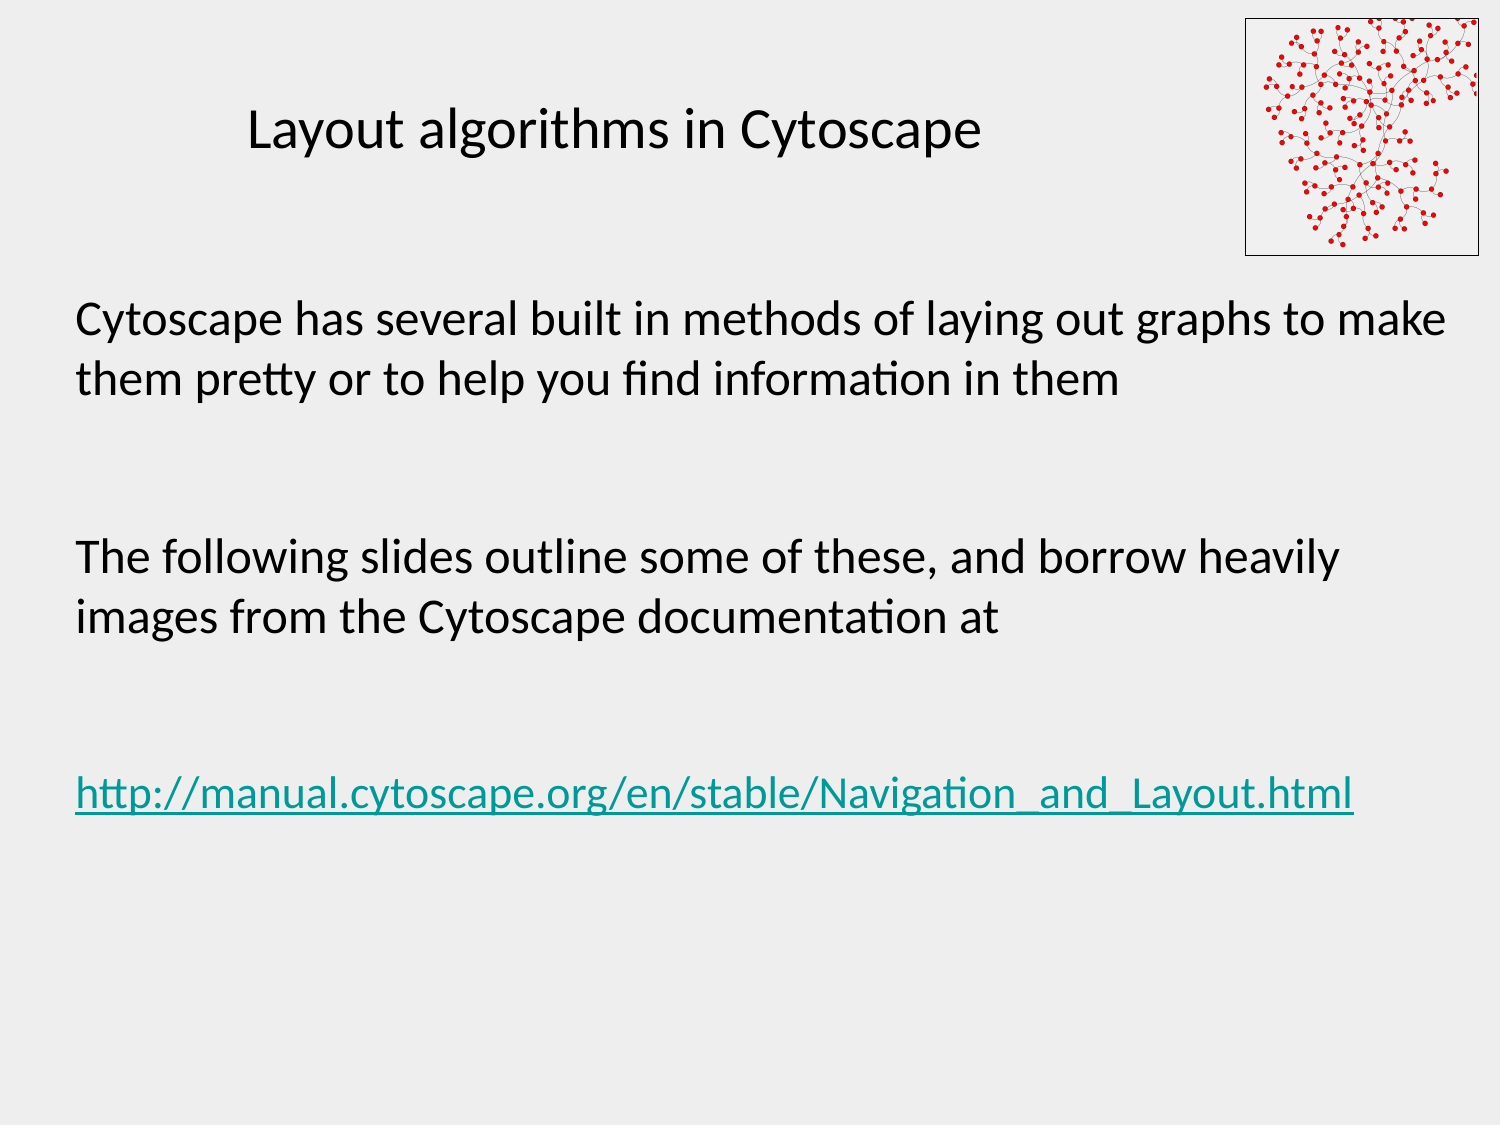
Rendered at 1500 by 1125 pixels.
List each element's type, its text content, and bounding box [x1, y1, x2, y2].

picture [1246, 19, 1478, 255]
text_box Cytoscape has several built in methods of laying out graphs to make them pretty or to help you find information in them The following slides outline some of these, and borrow heavily images from the Cytoscape documentation at http://manual.cytoscape.org/en/stable/Navigation_and_Layout.html [75, 284, 1470, 1095]
text_box Layout algorithms in Cytoscape [60, 89, 1170, 160]
